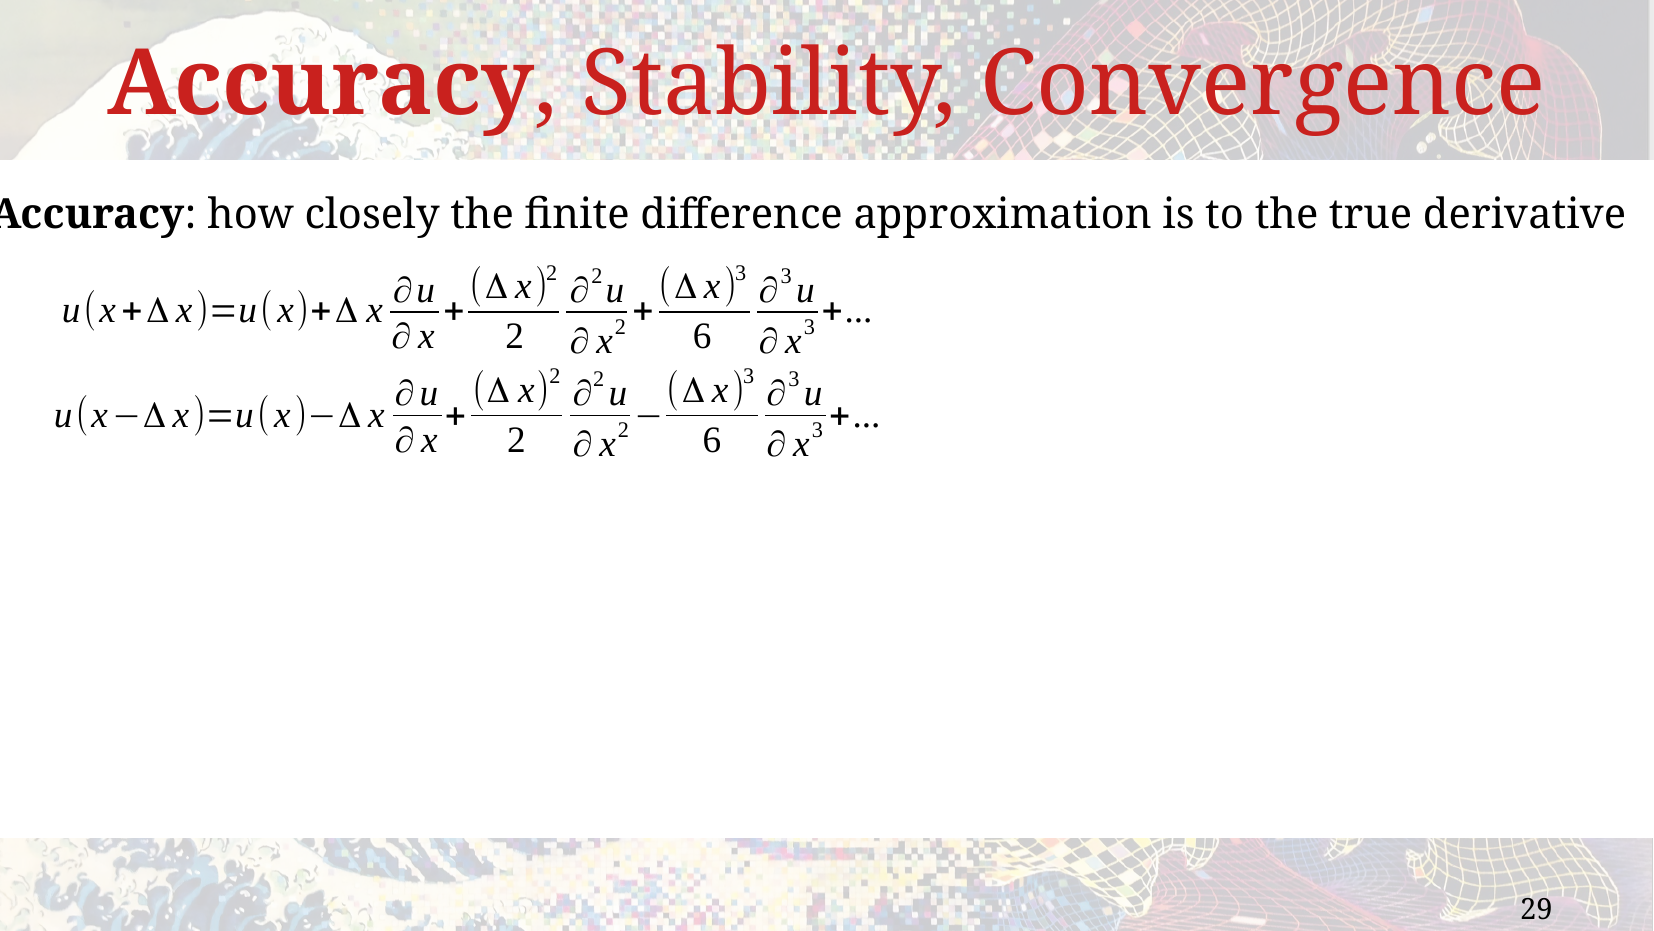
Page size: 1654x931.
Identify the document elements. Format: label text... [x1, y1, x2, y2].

title Accuracy, Stability, Convergence [0, 33, 1654, 126]
text_box Accuracy: how closely the finite difference approximation is to the true derivative [126, 175, 1491, 266]
chart [47, 259, 888, 466]
